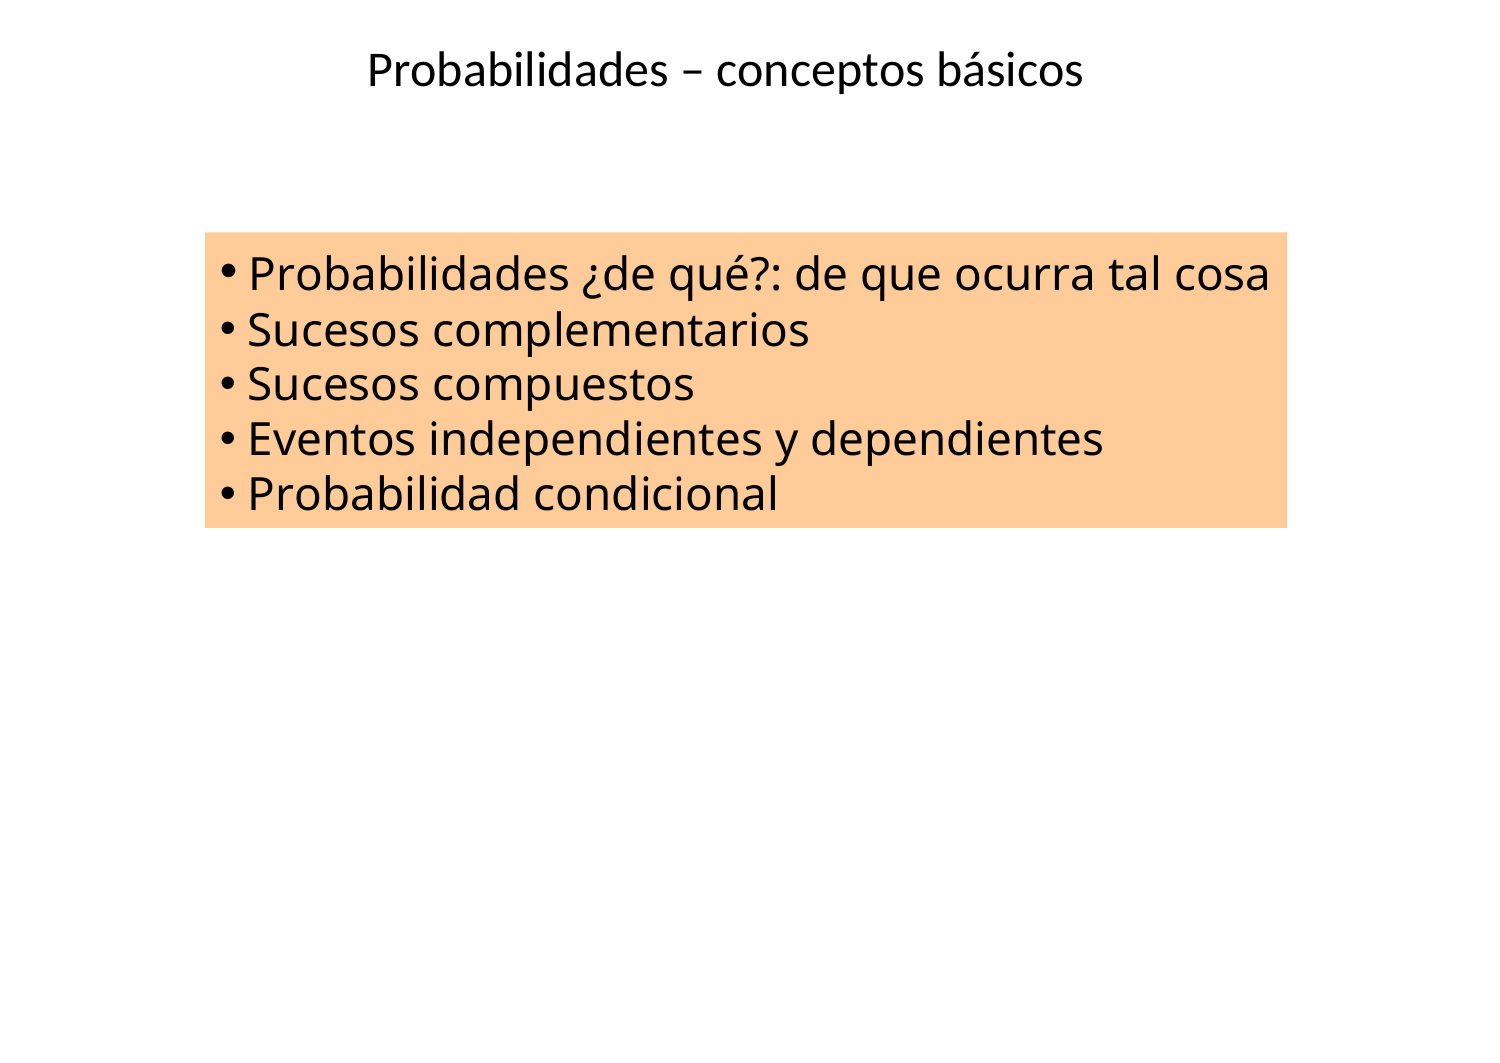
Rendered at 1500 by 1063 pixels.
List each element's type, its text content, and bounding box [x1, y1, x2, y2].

text_box Probabilidades – conceptos básicos [352, 29, 1212, 105]
text_box Probabilidades ¿de qué?: de que ocurra tal cosa Sucesos complementarios Sucesos compuestos Eventos independientes y dependientes Probabilidad condicional [205, 232, 1288, 528]
